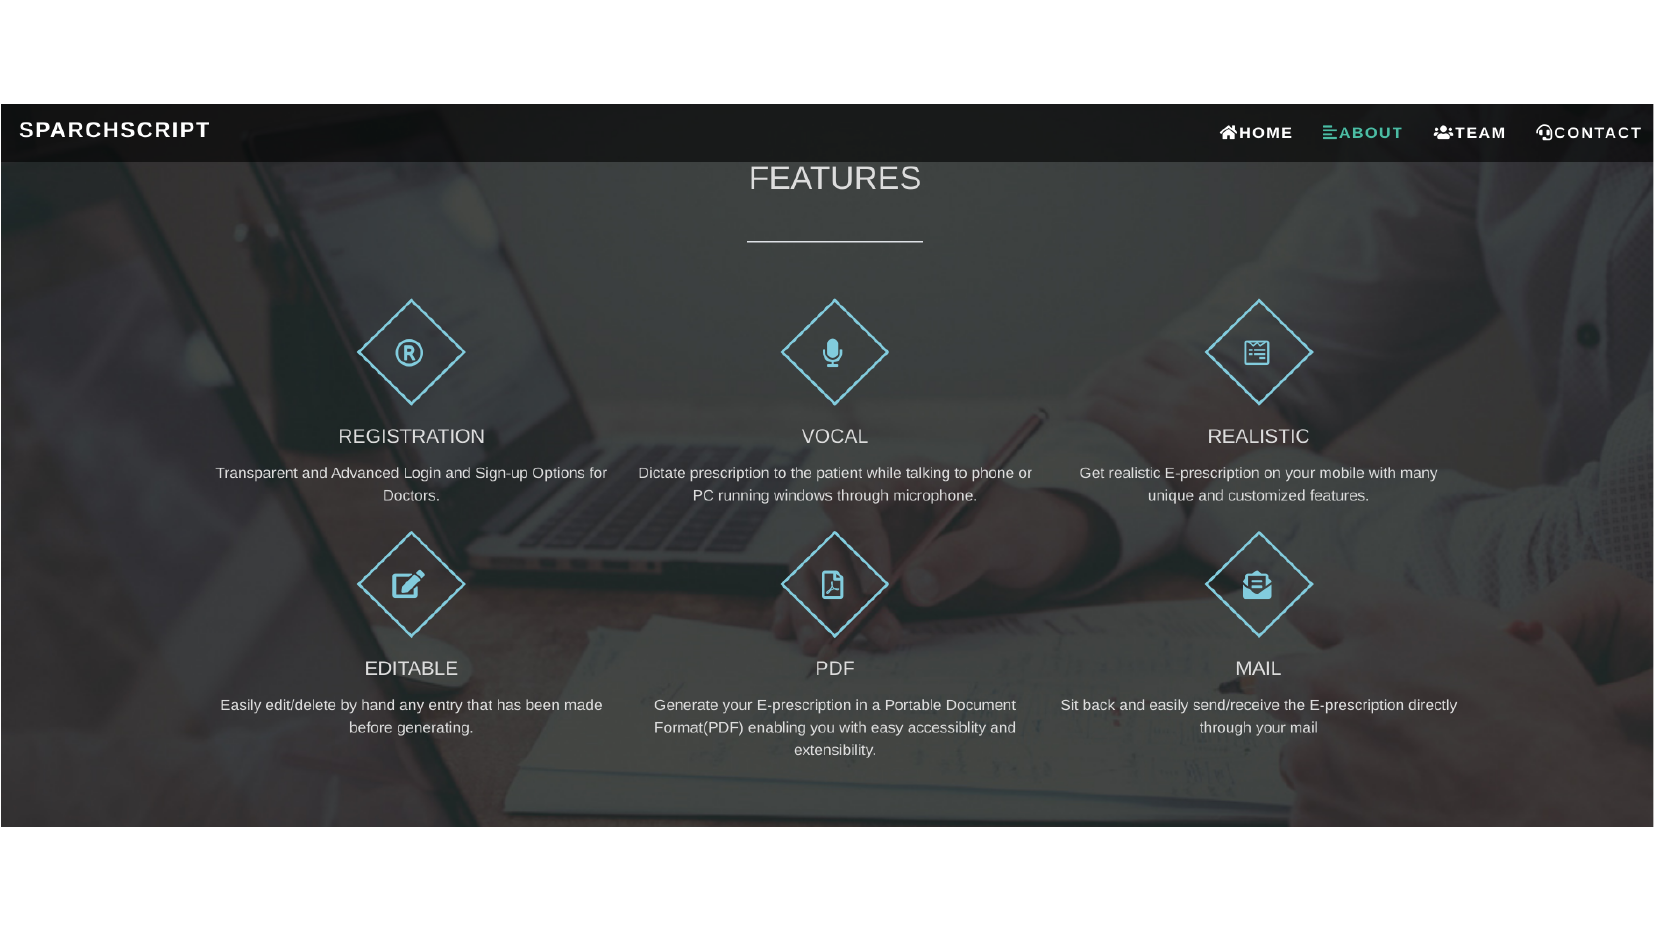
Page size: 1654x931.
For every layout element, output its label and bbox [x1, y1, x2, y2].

picture [1, 104, 1654, 827]
